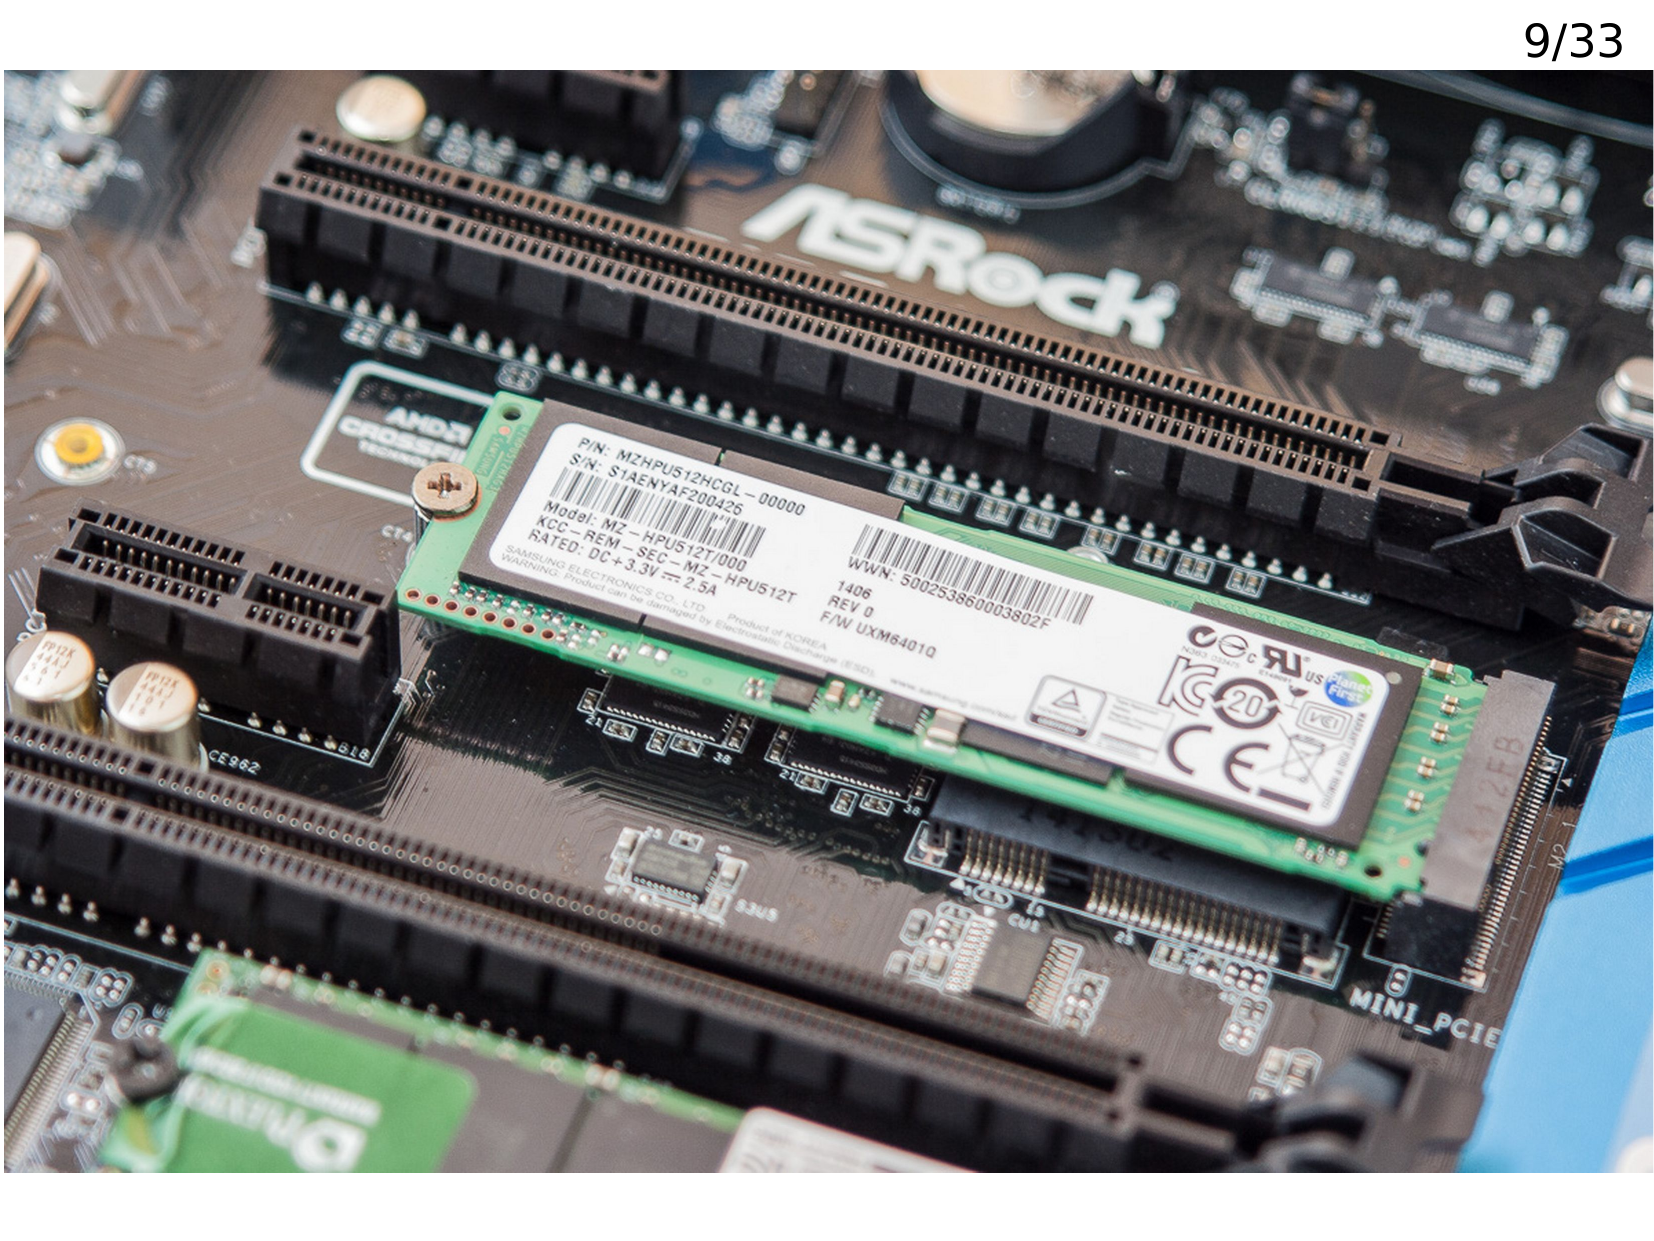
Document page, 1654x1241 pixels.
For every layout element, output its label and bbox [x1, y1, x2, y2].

picture [4, 70, 1654, 1173]
